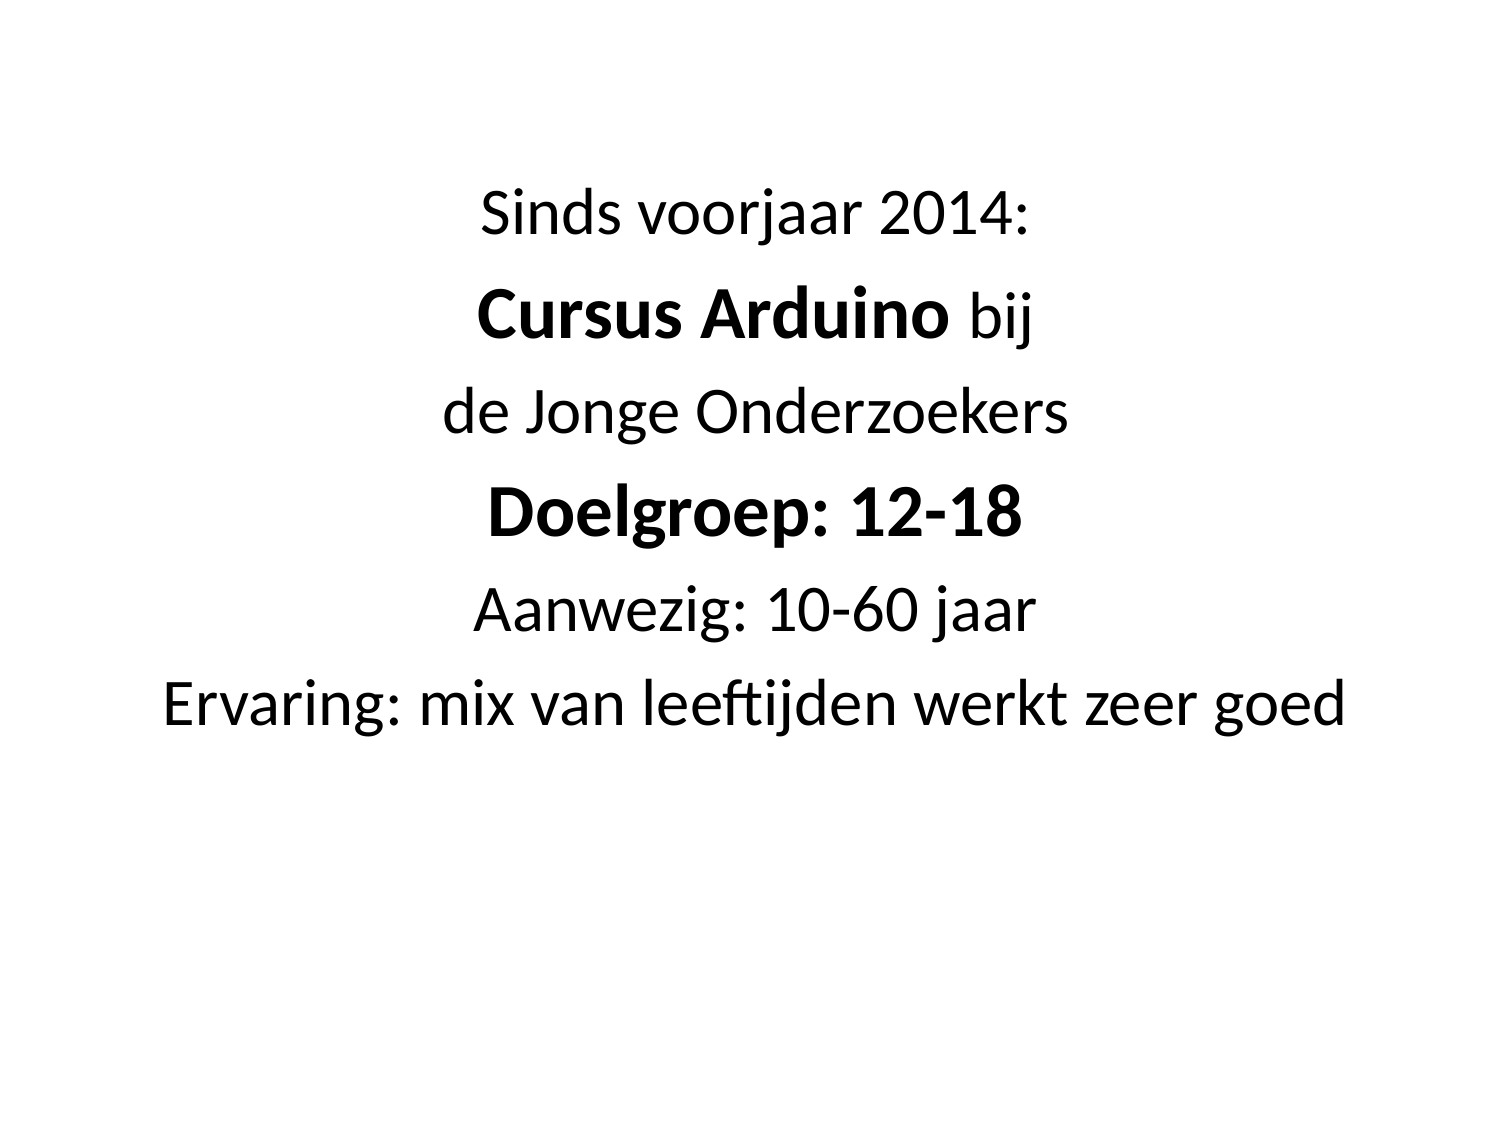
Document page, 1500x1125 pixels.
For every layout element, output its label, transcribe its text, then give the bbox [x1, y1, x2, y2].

subtitle Sinds voorjaar 2014: Cursus Arduino bij de Jonge Onderzoekers Doelgroep: 12-18 Aanwezig: 10-60 jaar Ervaring: mix van leeftijden werkt zeer goed [123, 160, 1388, 1035]
